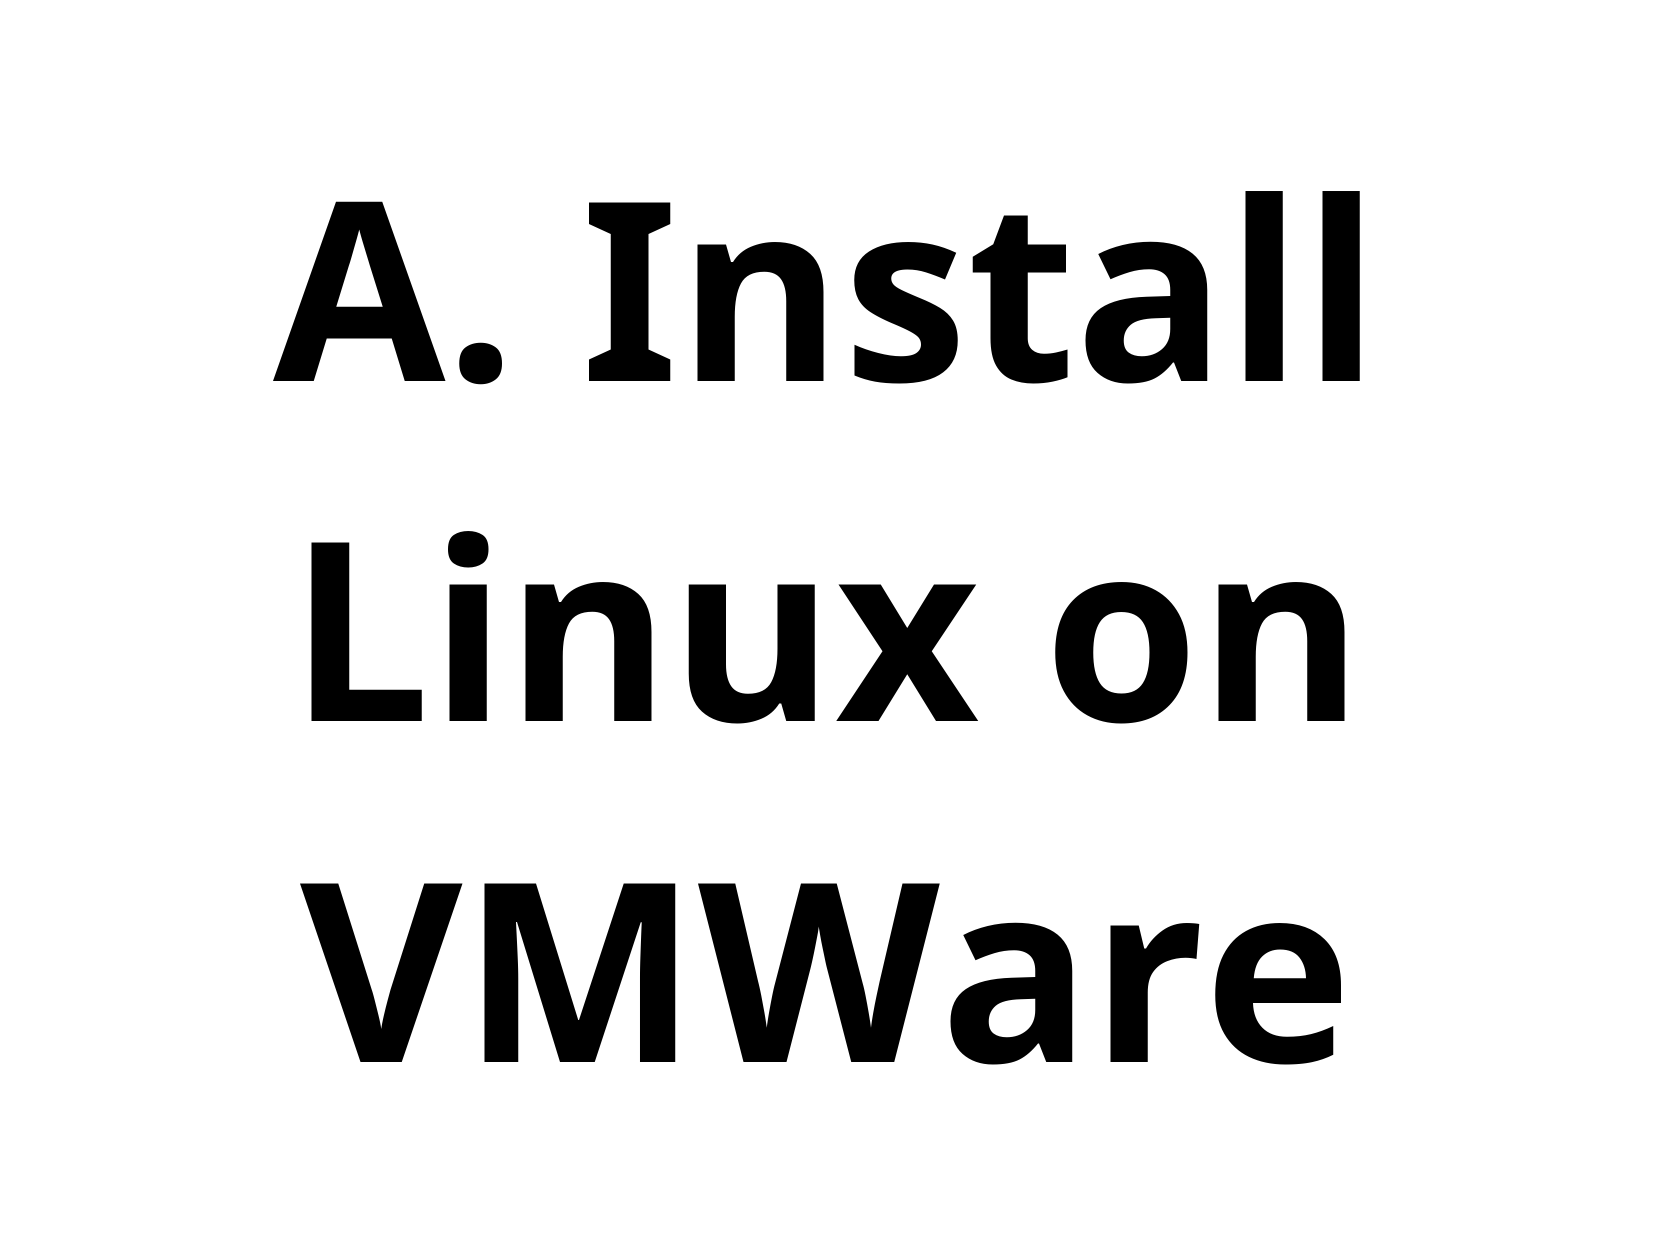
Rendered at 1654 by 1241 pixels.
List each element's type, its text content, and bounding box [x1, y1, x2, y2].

title A. Install Linux on VMWare [82, 49, 1571, 1201]
